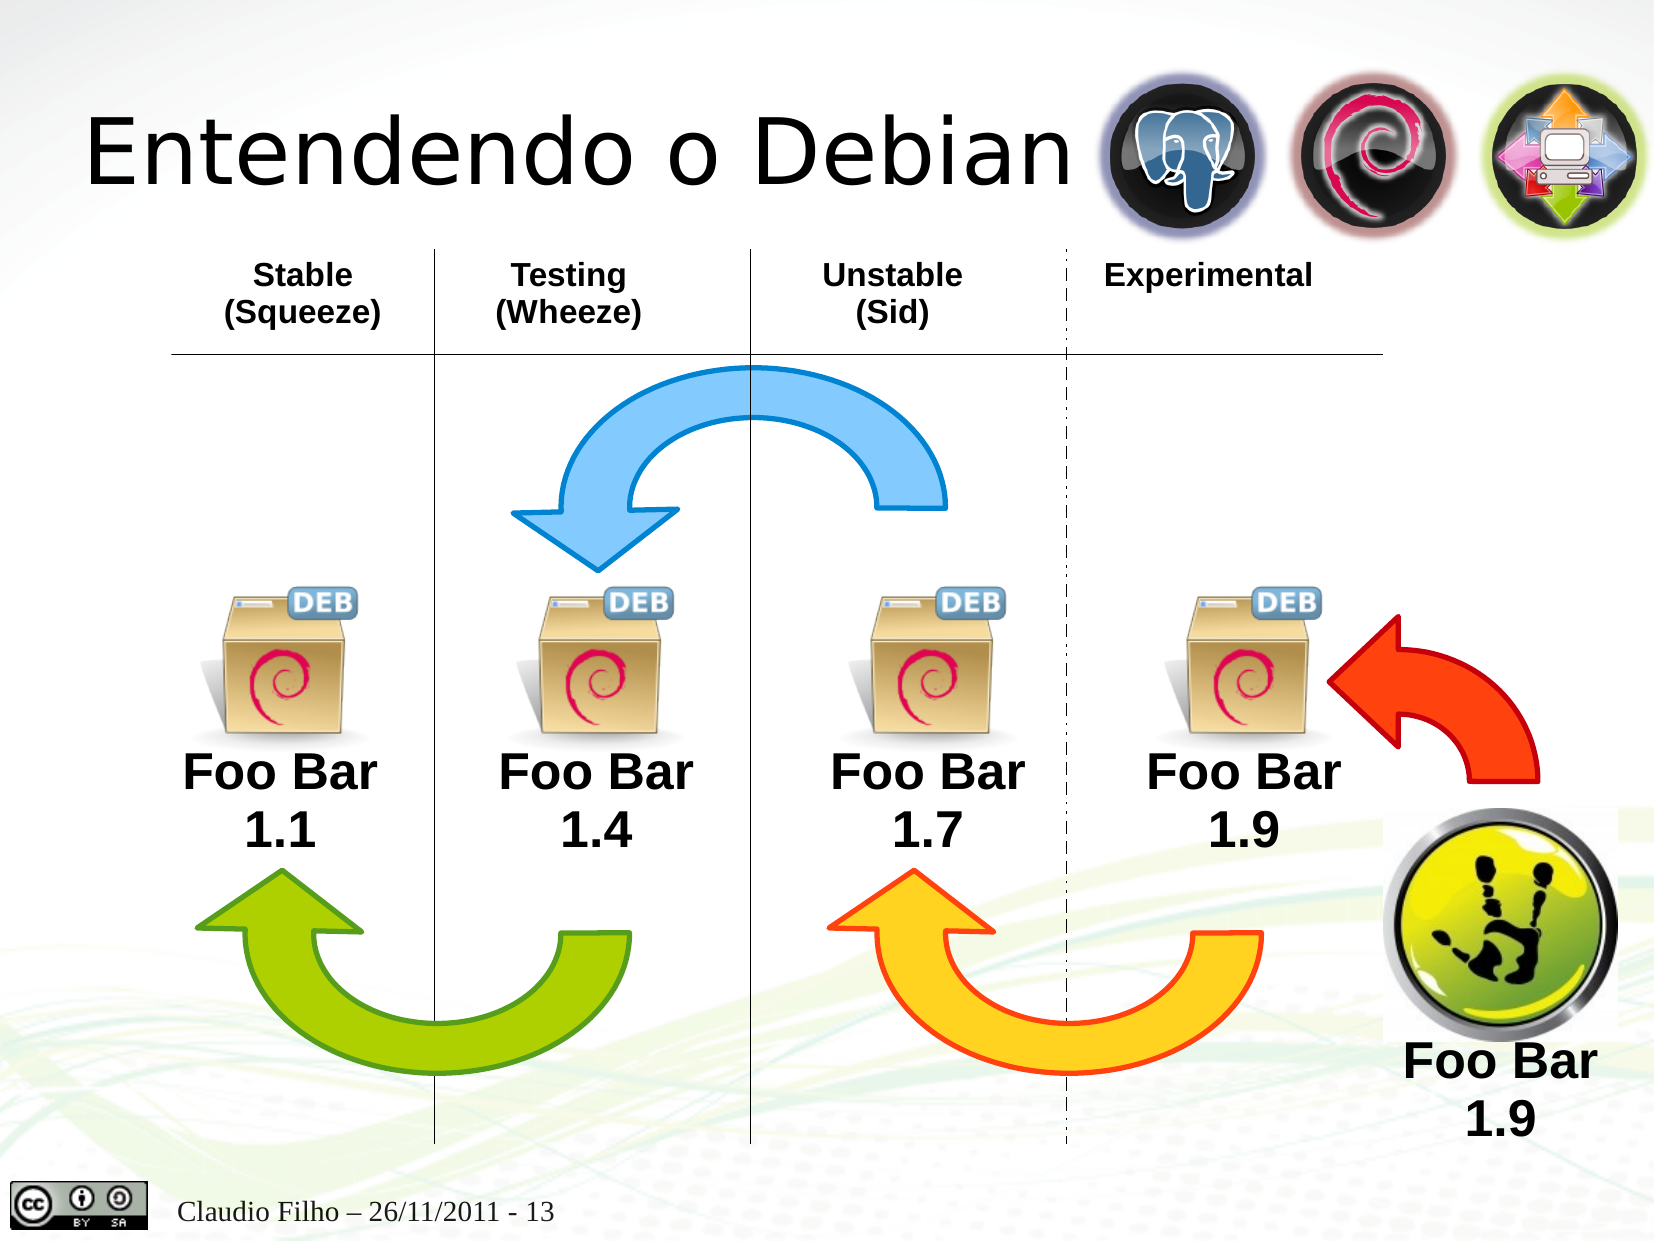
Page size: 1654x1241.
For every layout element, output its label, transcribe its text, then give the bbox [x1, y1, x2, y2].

picture [0, 0, 1654, 1241]
title Entendendo o Debian [82, 49, 1093, 257]
picture [10, 1181, 148, 1230]
